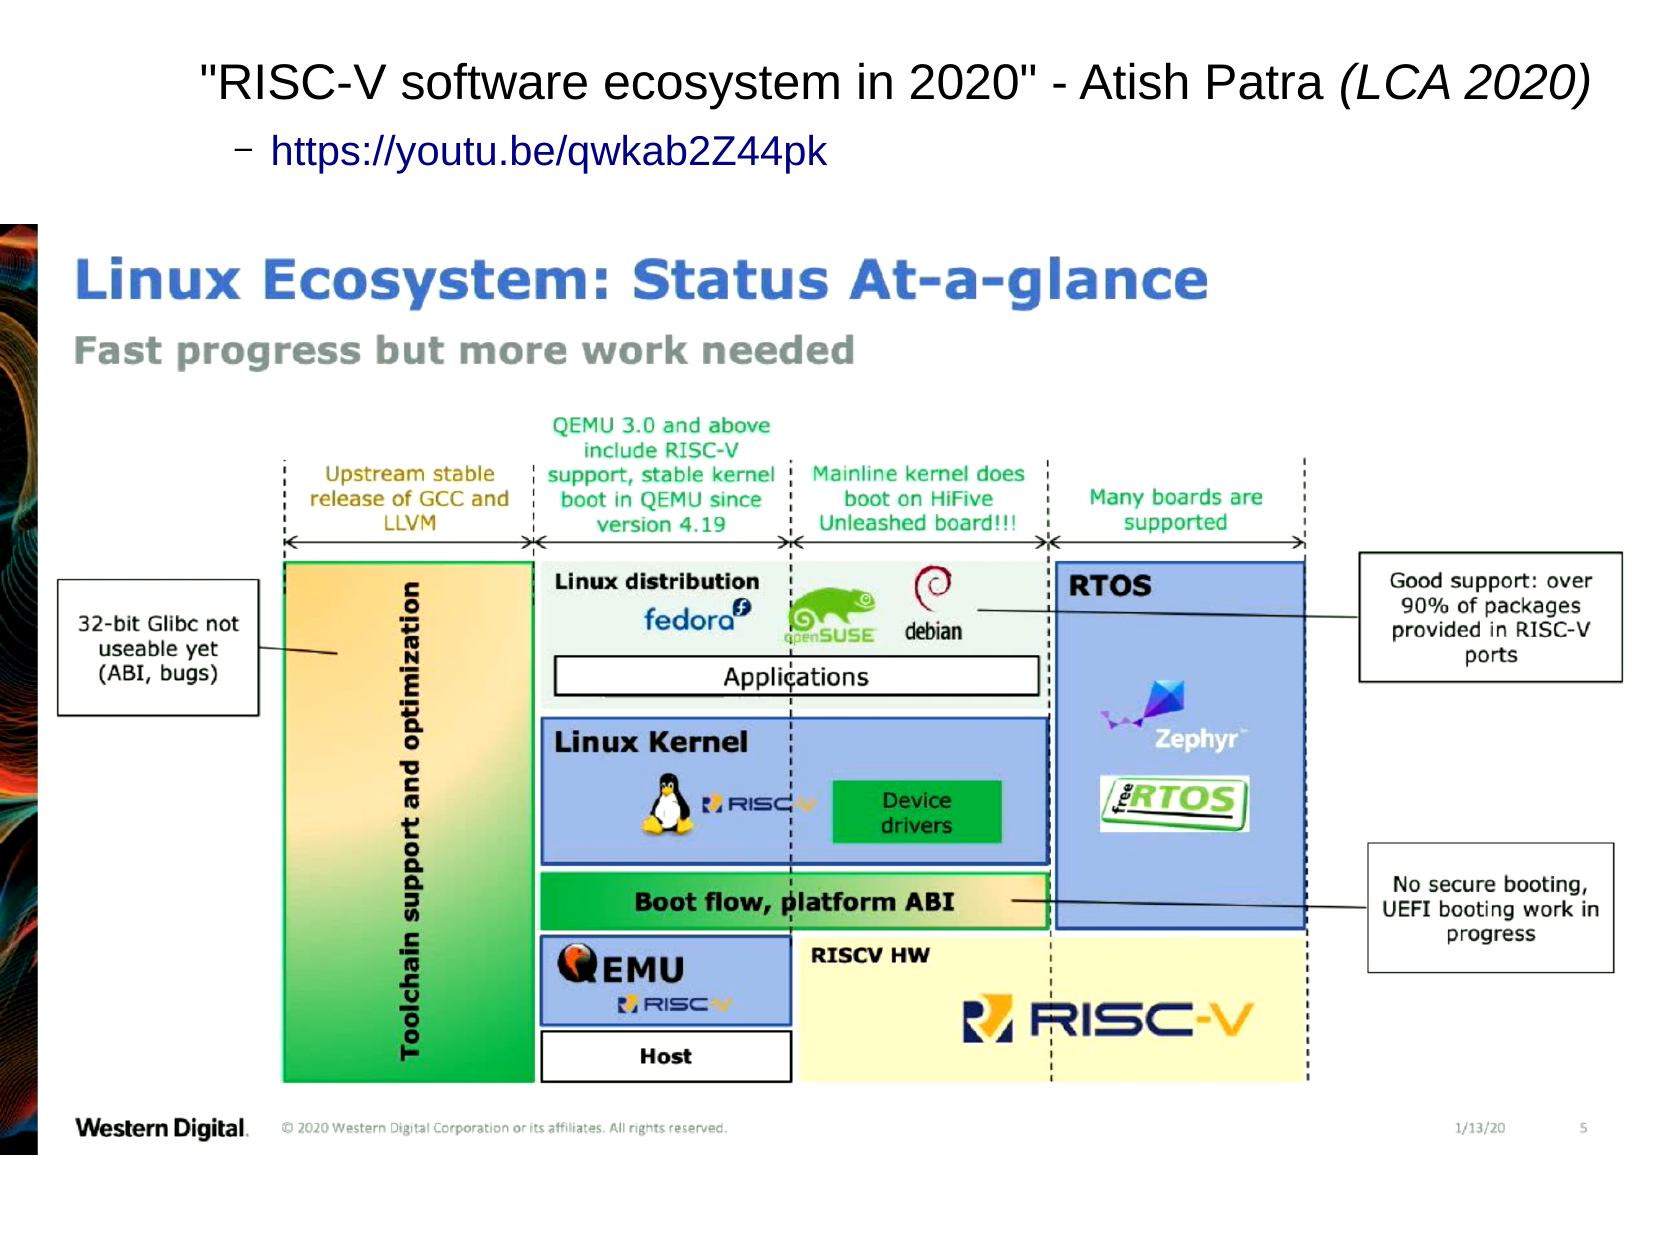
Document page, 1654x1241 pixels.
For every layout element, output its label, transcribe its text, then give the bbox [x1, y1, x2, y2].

list "RISC-V software ecosystem in 2020" - Atish Patra (LCA 2020) https://youtu.be/qwkab2Z44pk [0, 54, 1605, 224]
picture [0, 224, 1654, 1156]
